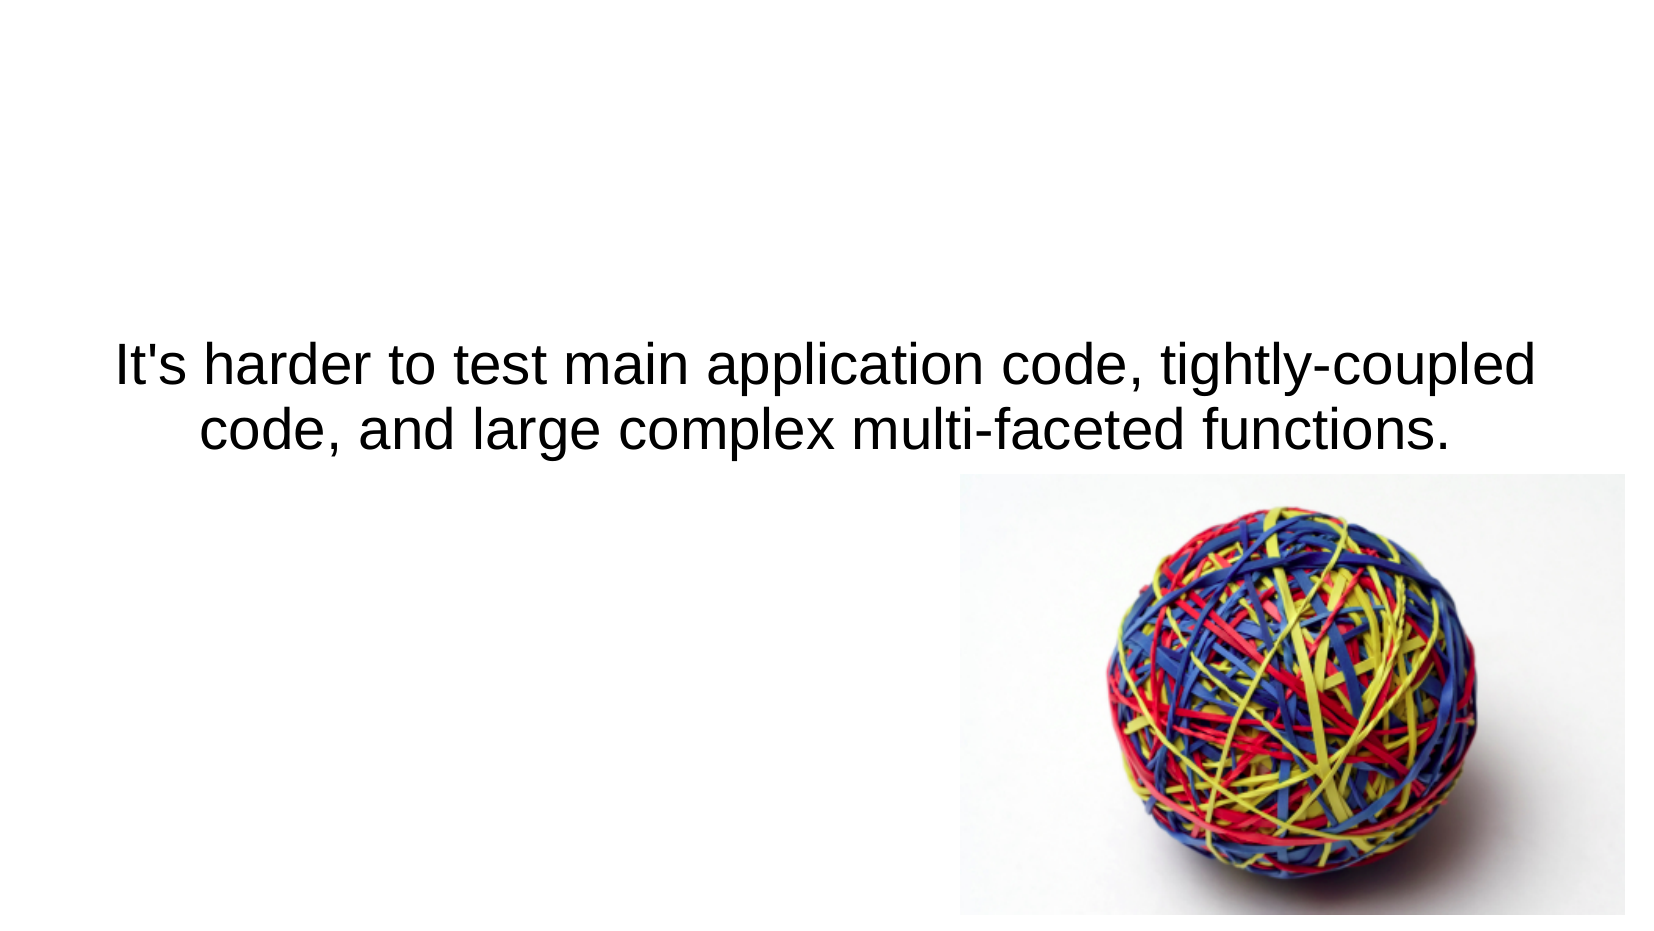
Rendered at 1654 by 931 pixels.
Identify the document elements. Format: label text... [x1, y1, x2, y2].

subtitle It's harder to test main application code, tightly-coupled code, and large complex multi-faceted functions. [82, 37, 1571, 758]
picture [960, 474, 1625, 916]
